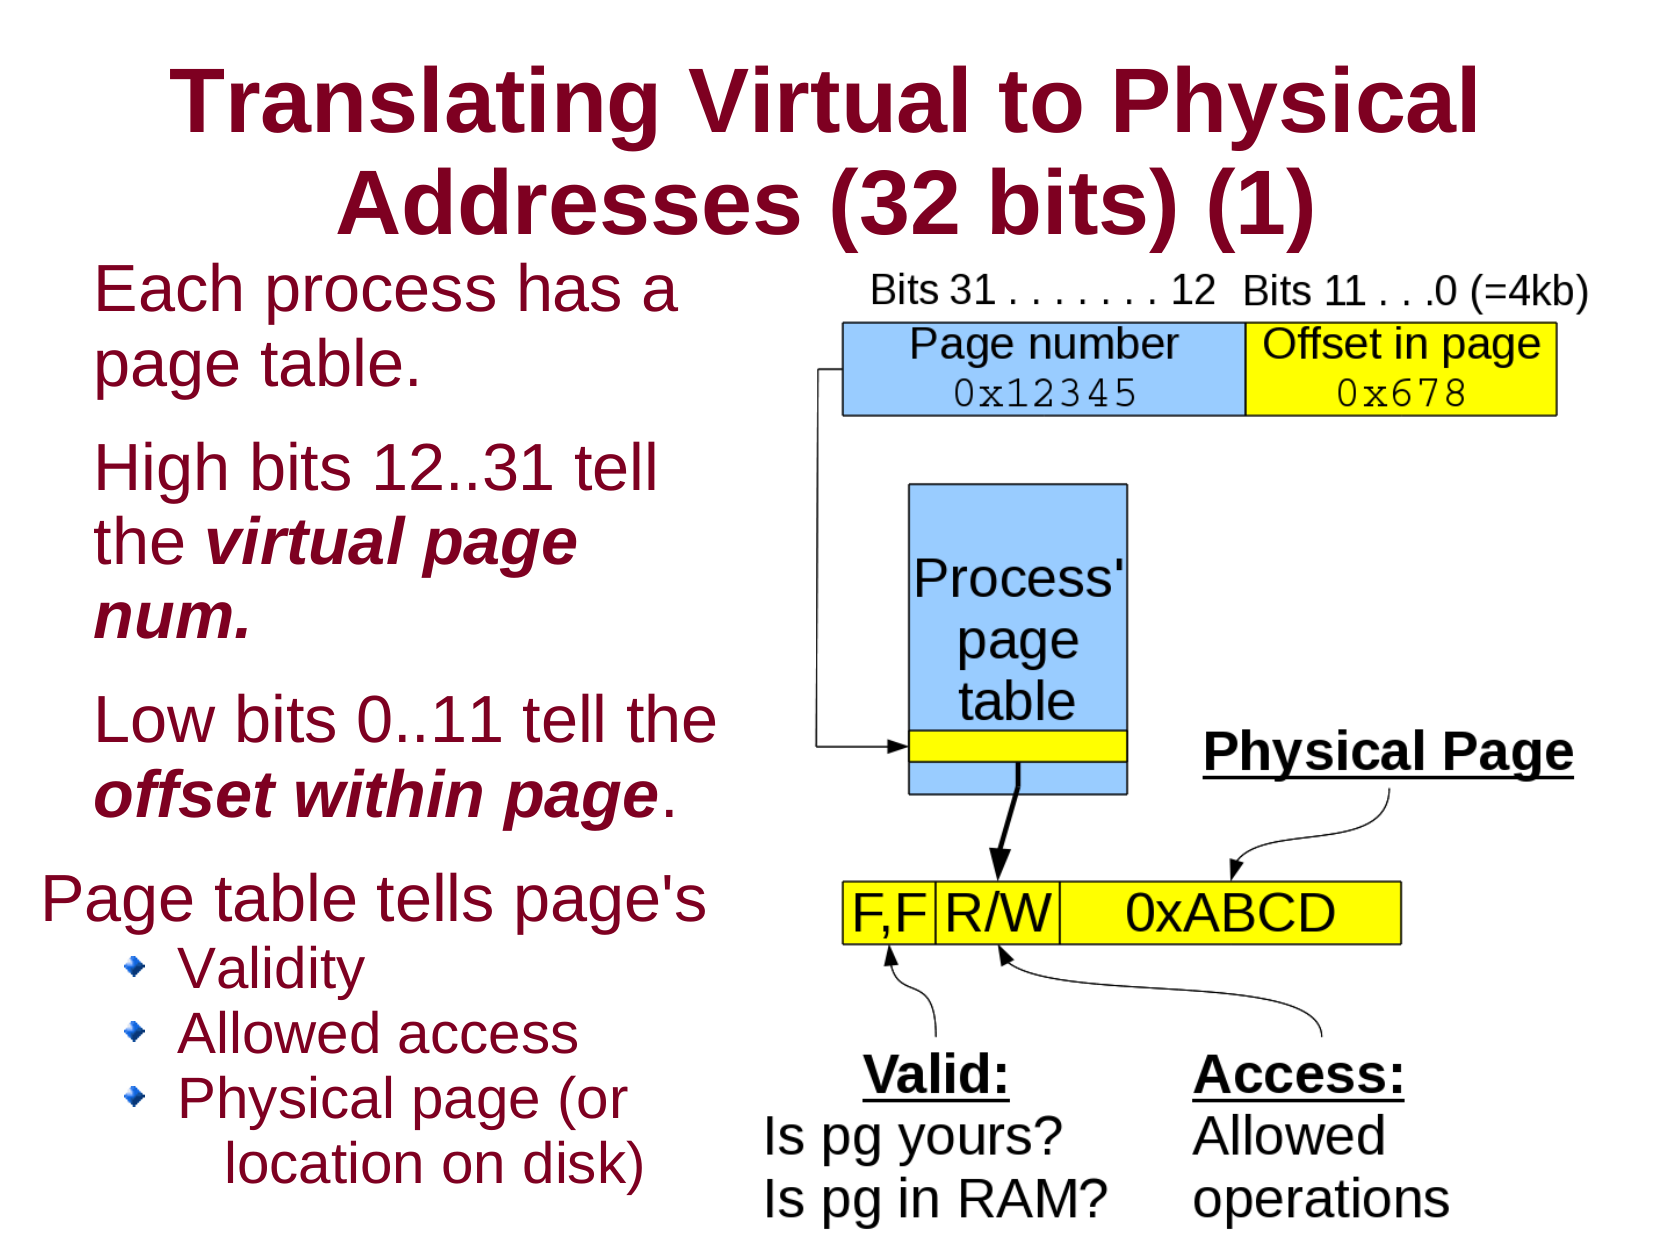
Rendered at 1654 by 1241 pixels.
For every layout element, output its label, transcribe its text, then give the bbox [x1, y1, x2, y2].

list Each process has a page table. High bits 12..31 tell the virtual page num. Low bits 0..11 tell the offset within page. Page table tells page's Validity Allowed access Physical page (or location on disk) [37, 247, 751, 1197]
picture [0, 0, 1654, 1241]
title Translating Virtual to Physical Addresses (32 bits) (1) [82, 49, 1571, 257]
